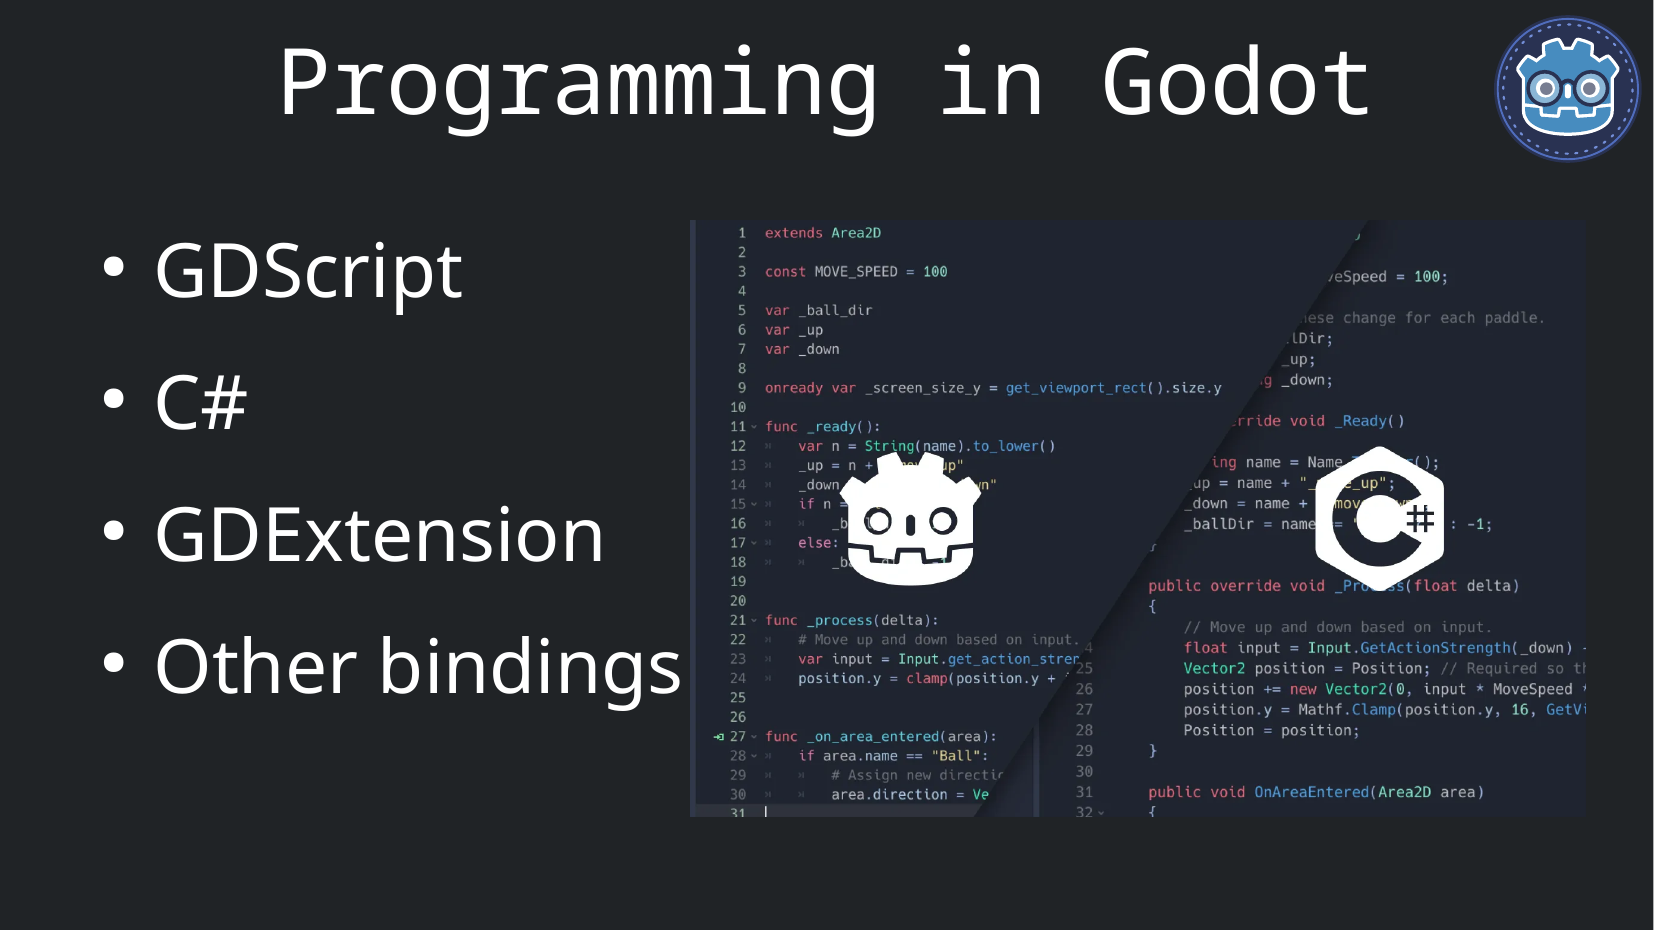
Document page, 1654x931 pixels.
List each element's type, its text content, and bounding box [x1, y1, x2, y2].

picture [690, 220, 1586, 817]
picture [1493, 15, 1642, 163]
title Programming in Godot [82, 1, 1571, 157]
list GDScript C# GDExtension Other bindings [82, 217, 1571, 886]
